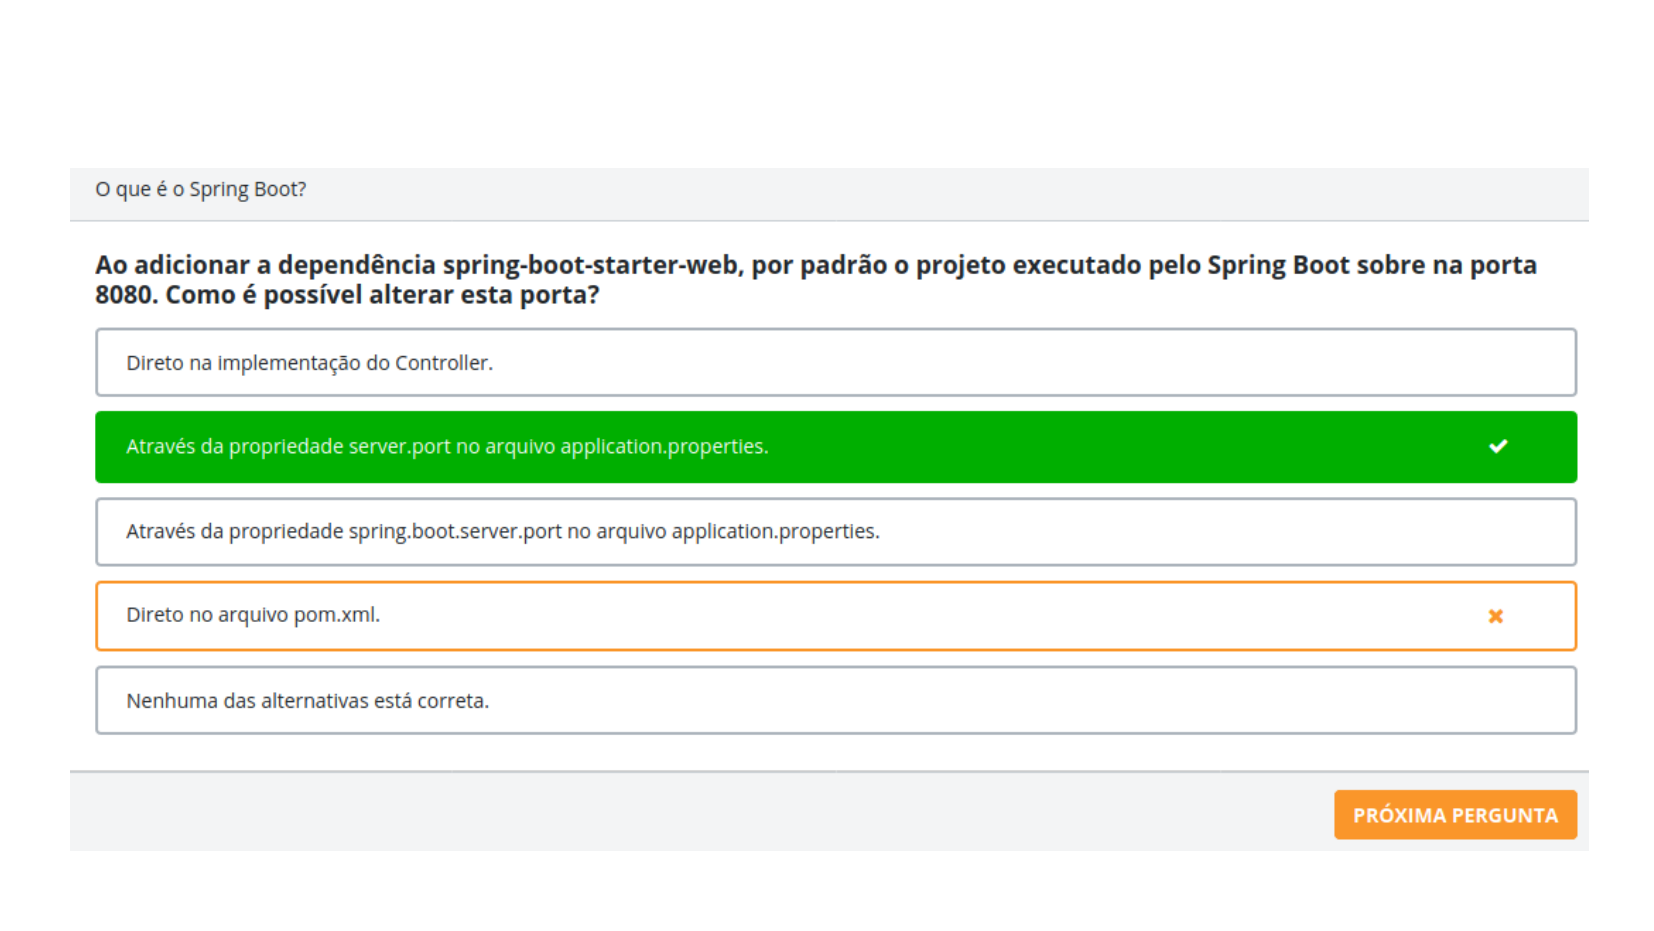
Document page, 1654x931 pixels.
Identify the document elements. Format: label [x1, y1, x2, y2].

picture [70, 168, 1589, 851]
